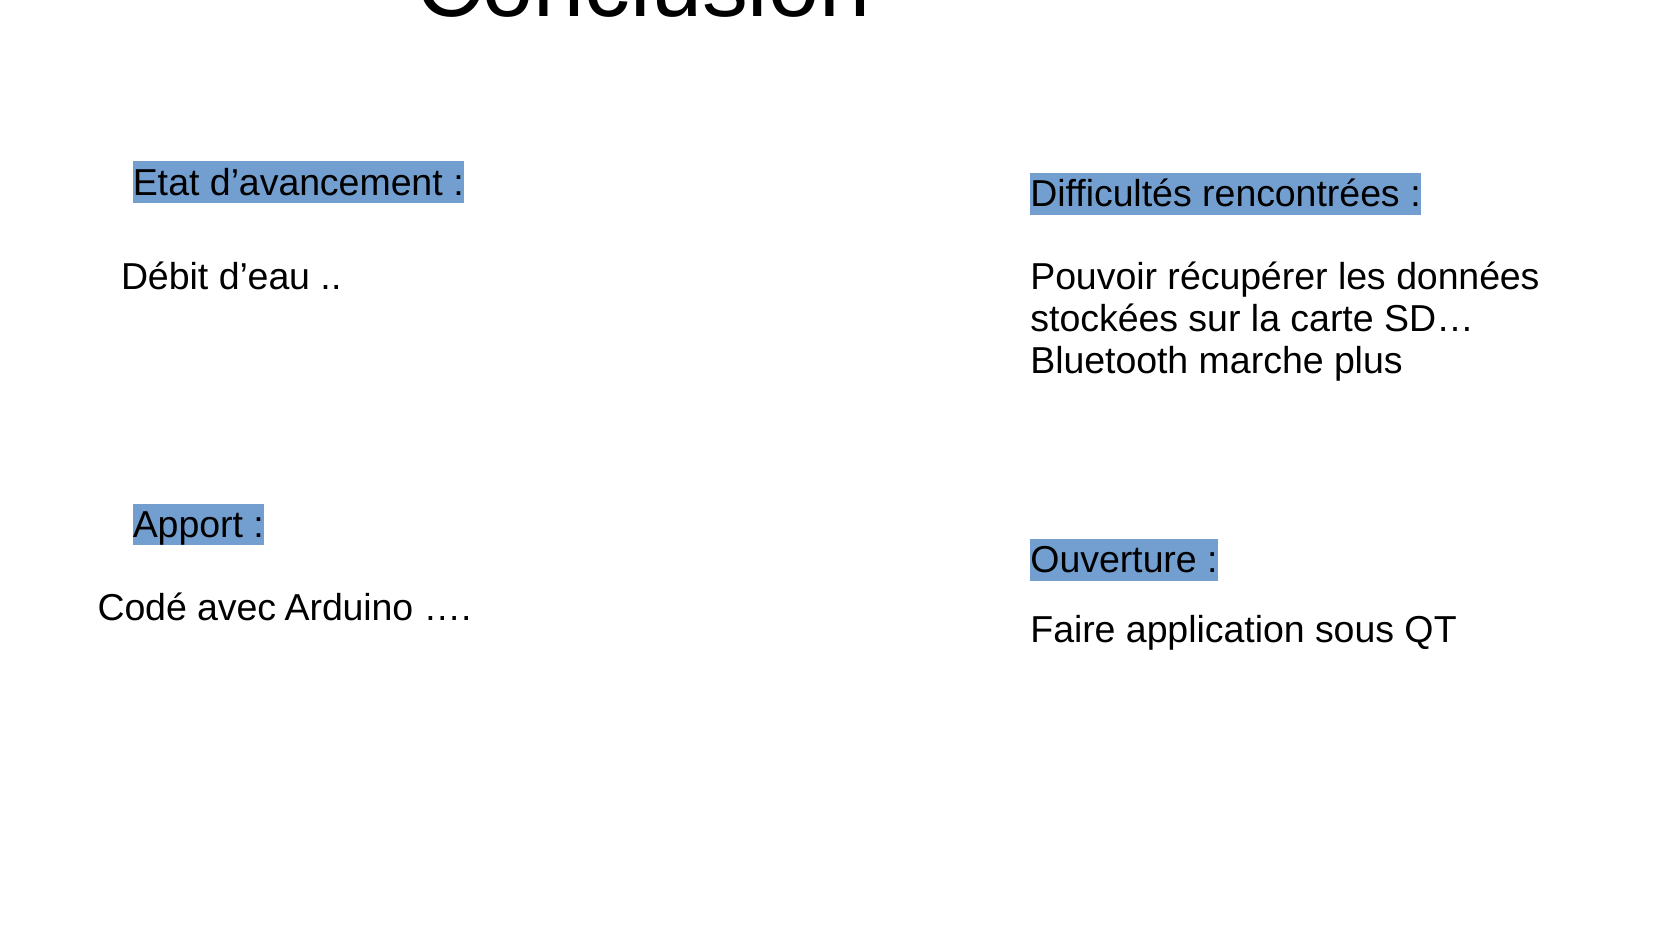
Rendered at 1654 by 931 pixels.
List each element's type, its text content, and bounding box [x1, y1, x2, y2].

title Conclusion [82, 0, 1205, 87]
text_box Etat d’avancement : [118, 153, 485, 225]
text_box Débit d’eau .. [106, 248, 851, 347]
text_box Pouvoir récupérer les données stockées sur la carte SD… Bluetooth marche plus [1015, 248, 1571, 390]
text_box Apport : [118, 496, 296, 553]
text_box Faire application sous QT [1015, 600, 1536, 910]
text_box Codé avec Arduino …. [82, 578, 567, 762]
text_box Difficultés rencontrées : [1015, 165, 1501, 223]
text_box Ouverture : [1015, 531, 1264, 589]
